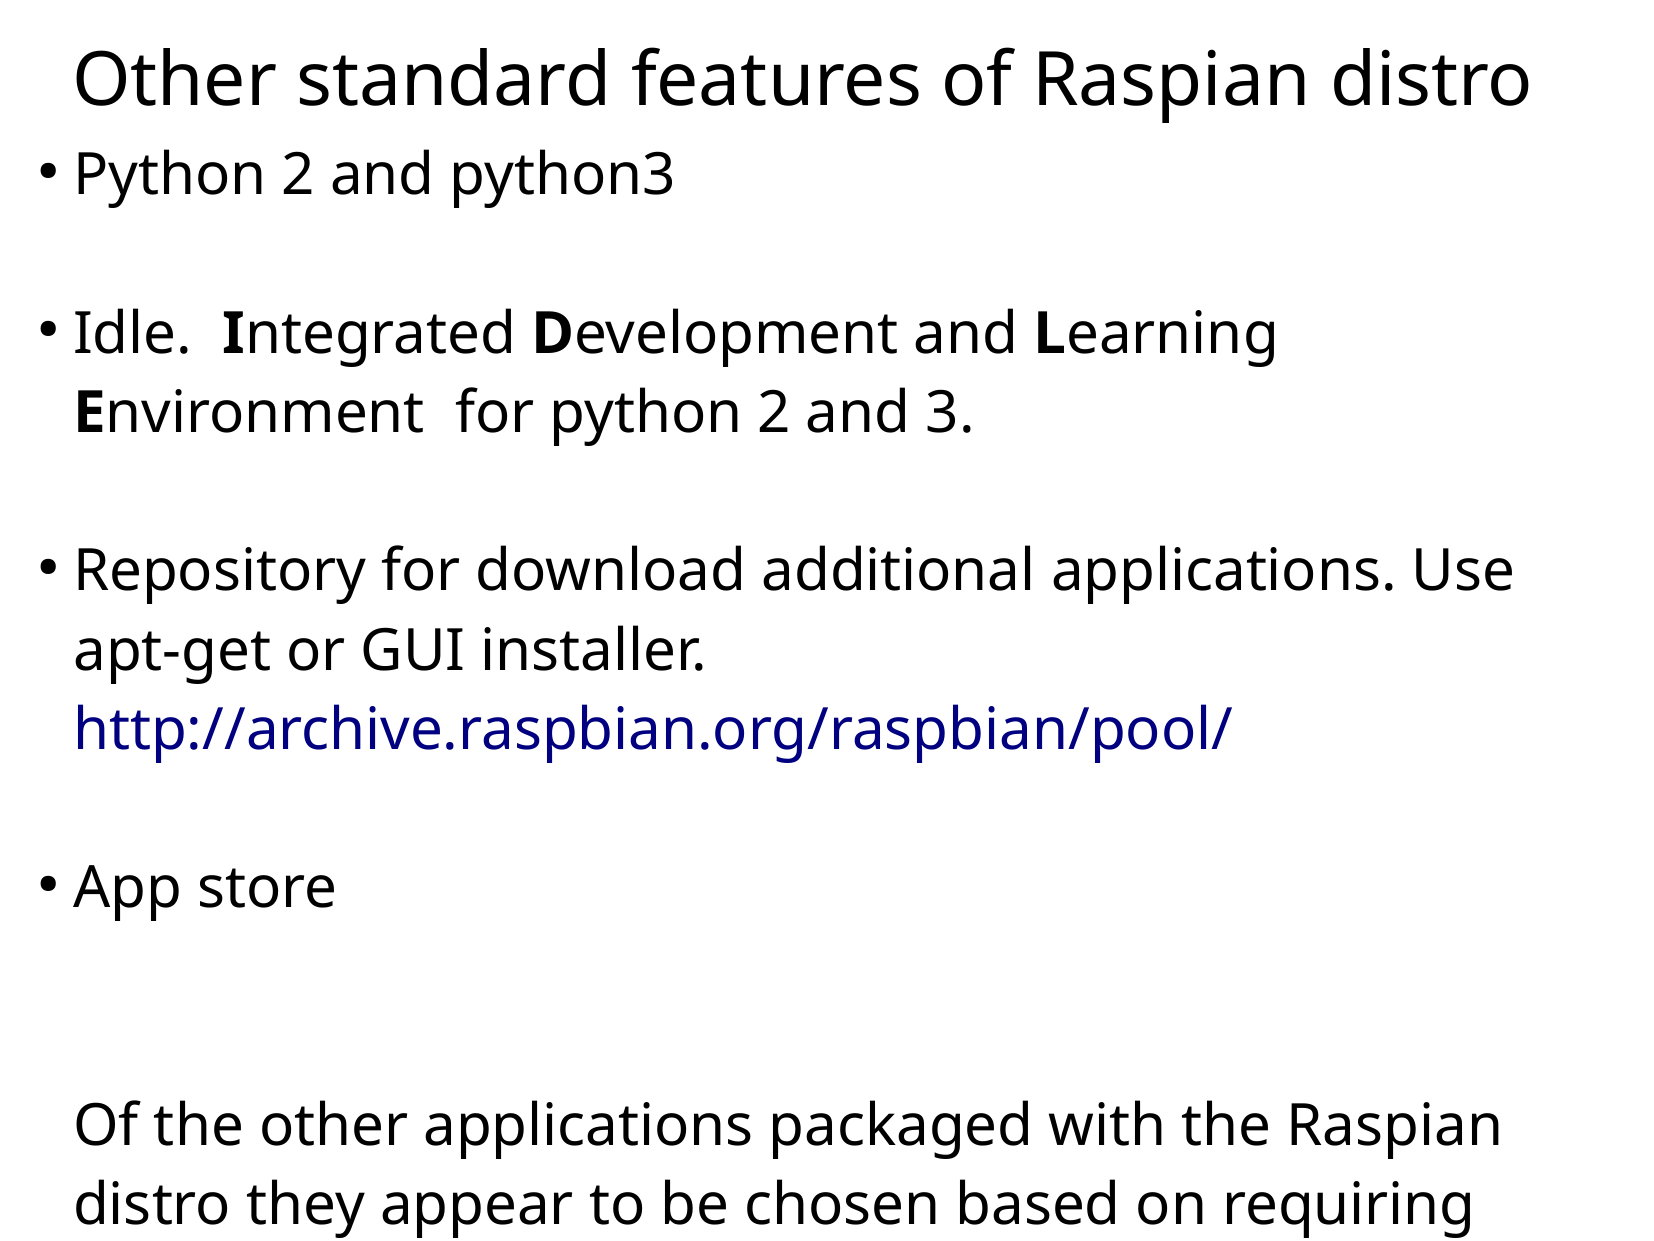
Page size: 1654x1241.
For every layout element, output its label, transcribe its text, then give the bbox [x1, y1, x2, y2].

title Other standard features of Raspian distro [59, 35, 1548, 118]
subtitle Python 2 and python3 Idle. Integrated Development and Learning Environment for python 2 and 3. Repository for download additional applications. Use apt-get or GUI installer. http://archive.raspbian.org/raspbian/pool/ App store Of the other applications packaged with the Raspian distro they appear to be chosen based on requiring minimal memory, so functionality is often lacking. [37, 132, 1621, 1217]
